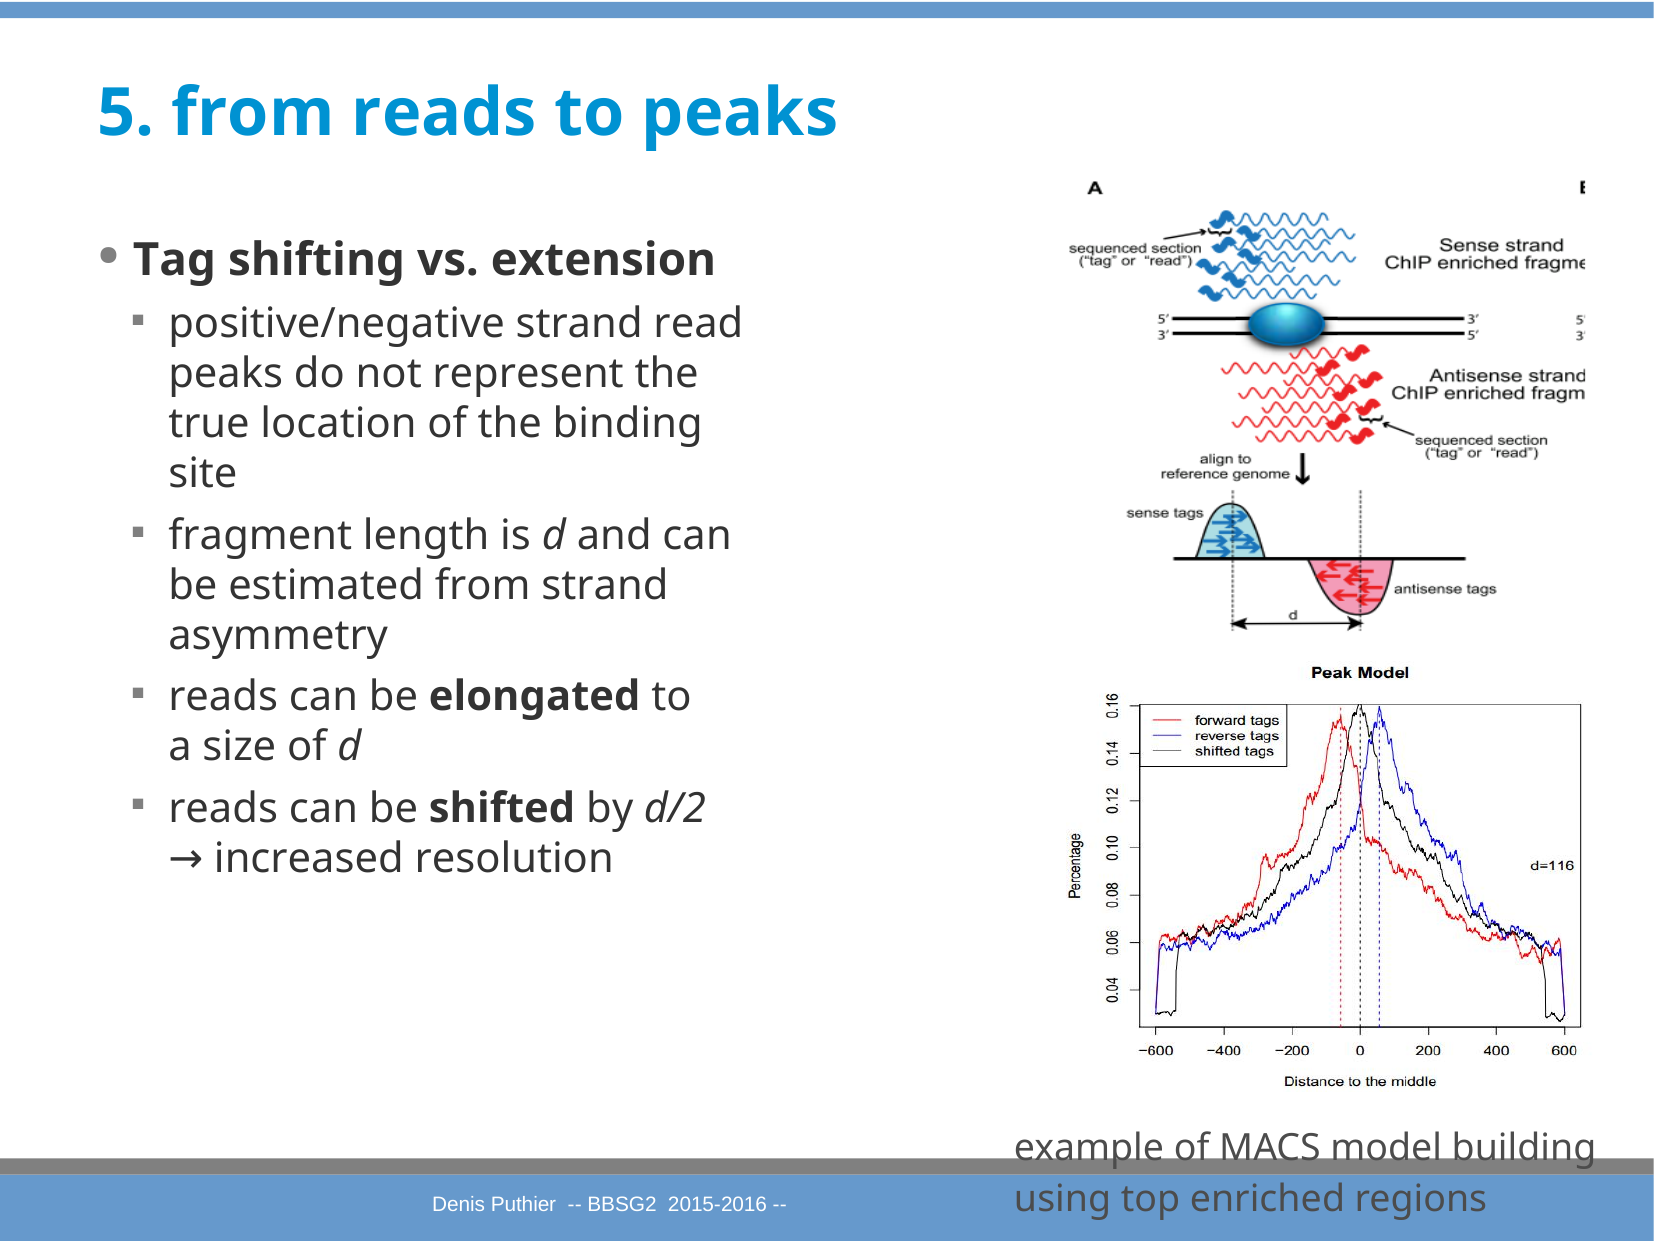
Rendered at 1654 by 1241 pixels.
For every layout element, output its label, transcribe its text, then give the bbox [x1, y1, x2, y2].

picture [1066, 654, 1604, 1092]
text_box example of MACS model building using top enriched regions [999, 1112, 1608, 1230]
title 5. from reads to peaks [82, 61, 1571, 168]
picture [1053, 170, 1586, 638]
list Tag shifting vs. extension positive/negative strand read peaks do not represent the true location of the binding site fragment length is d and can be estimated from strand asymmetry reads can be elongated to a size of d reads can be shifted by d/2 → increased resolution [82, 222, 793, 1149]
